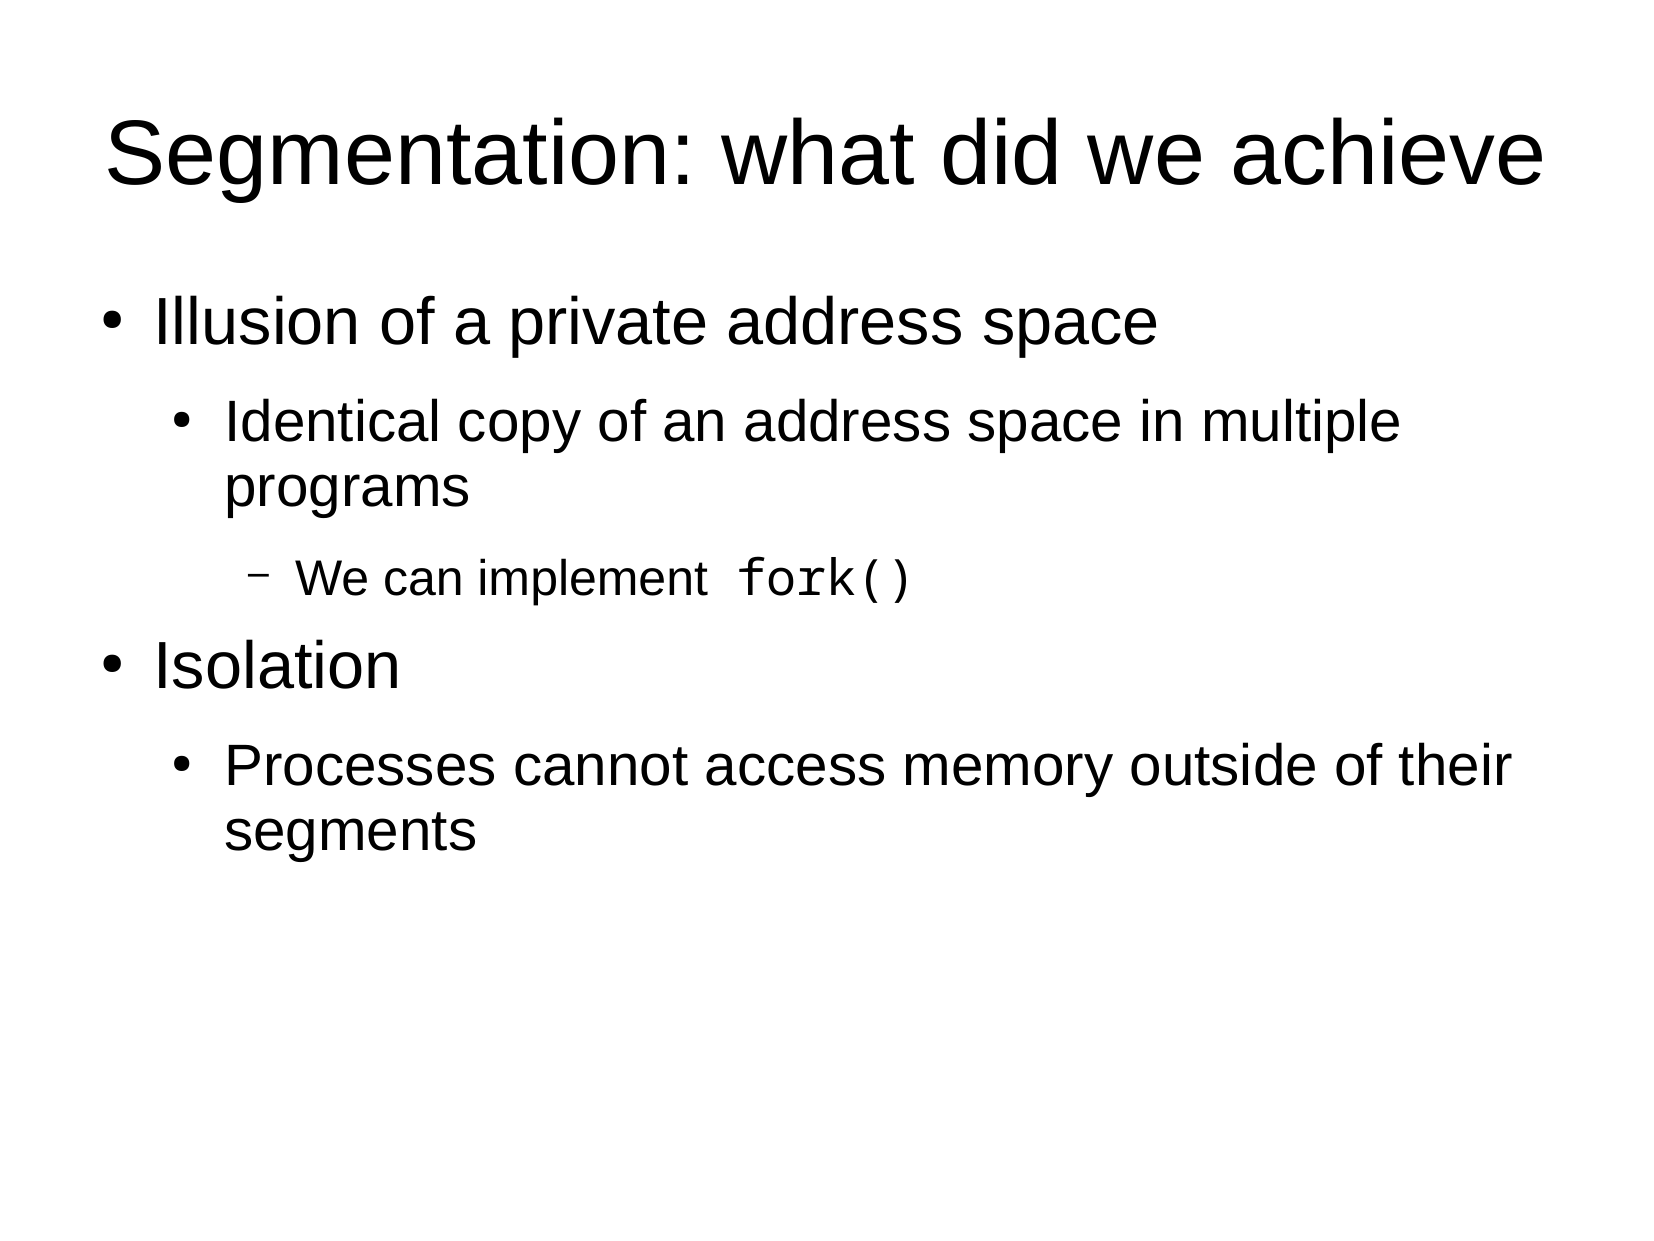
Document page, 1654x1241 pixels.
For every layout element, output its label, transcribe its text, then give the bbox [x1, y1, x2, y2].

list Illusion of a private address space Identical copy of an address space in multiple programs We can implement fork() Isolation Processes cannot access memory outside of their segments [82, 284, 1571, 1157]
title Segmentation: what did we achieve [82, 49, 1571, 257]
